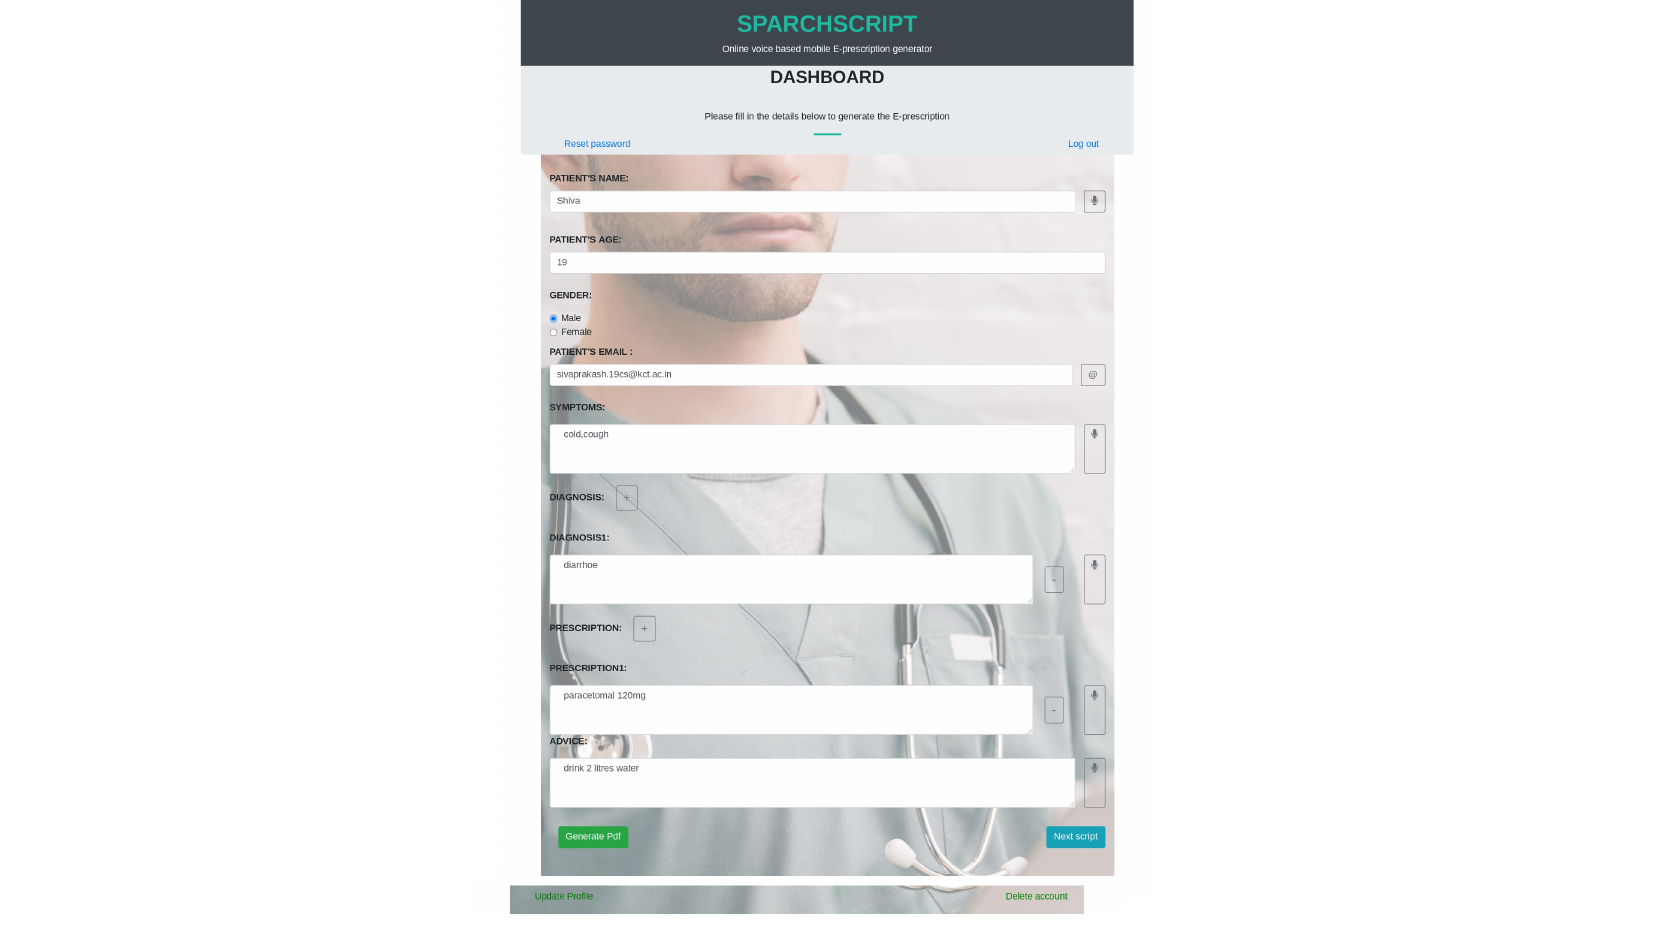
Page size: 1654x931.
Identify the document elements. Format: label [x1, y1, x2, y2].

picture [467, 0, 1156, 914]
